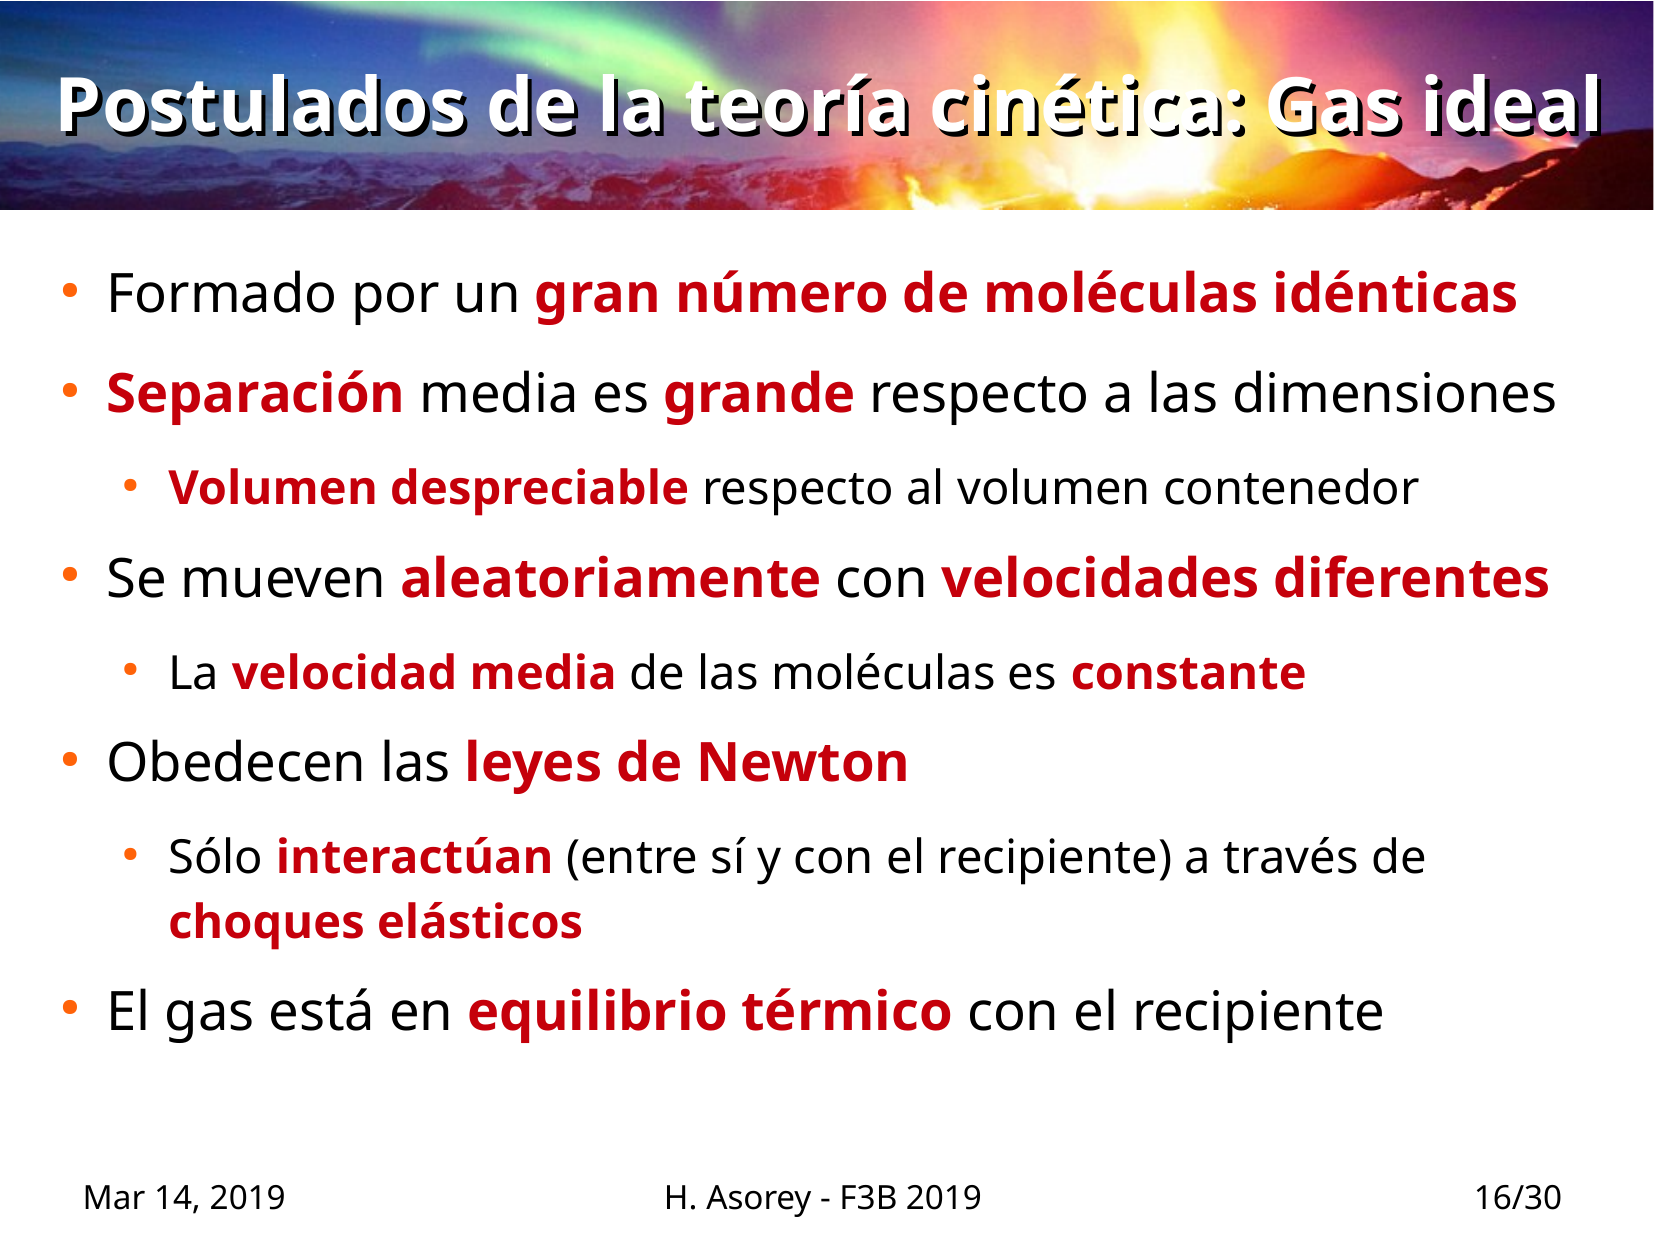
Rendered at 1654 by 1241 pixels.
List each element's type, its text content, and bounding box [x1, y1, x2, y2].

list Formado por un gran número de moléculas idénticas Separación media es grande respecto a las dimensiones Volumen despreciable respecto al volumen contenedor Se mueven aleatoriamente con velocidades diferentes La velocidad media de las moléculas es constante Obedecen las leyes de Newton Sólo interactúan (entre sí y con el recipiente) a través de choques elásticos El gas está en equilibrio térmico con el recipiente [45, 255, 1606, 1156]
picture [0, 1, 1654, 210]
title Postulados de la teoría cinética: Gas ideal [45, 15, 1606, 191]
